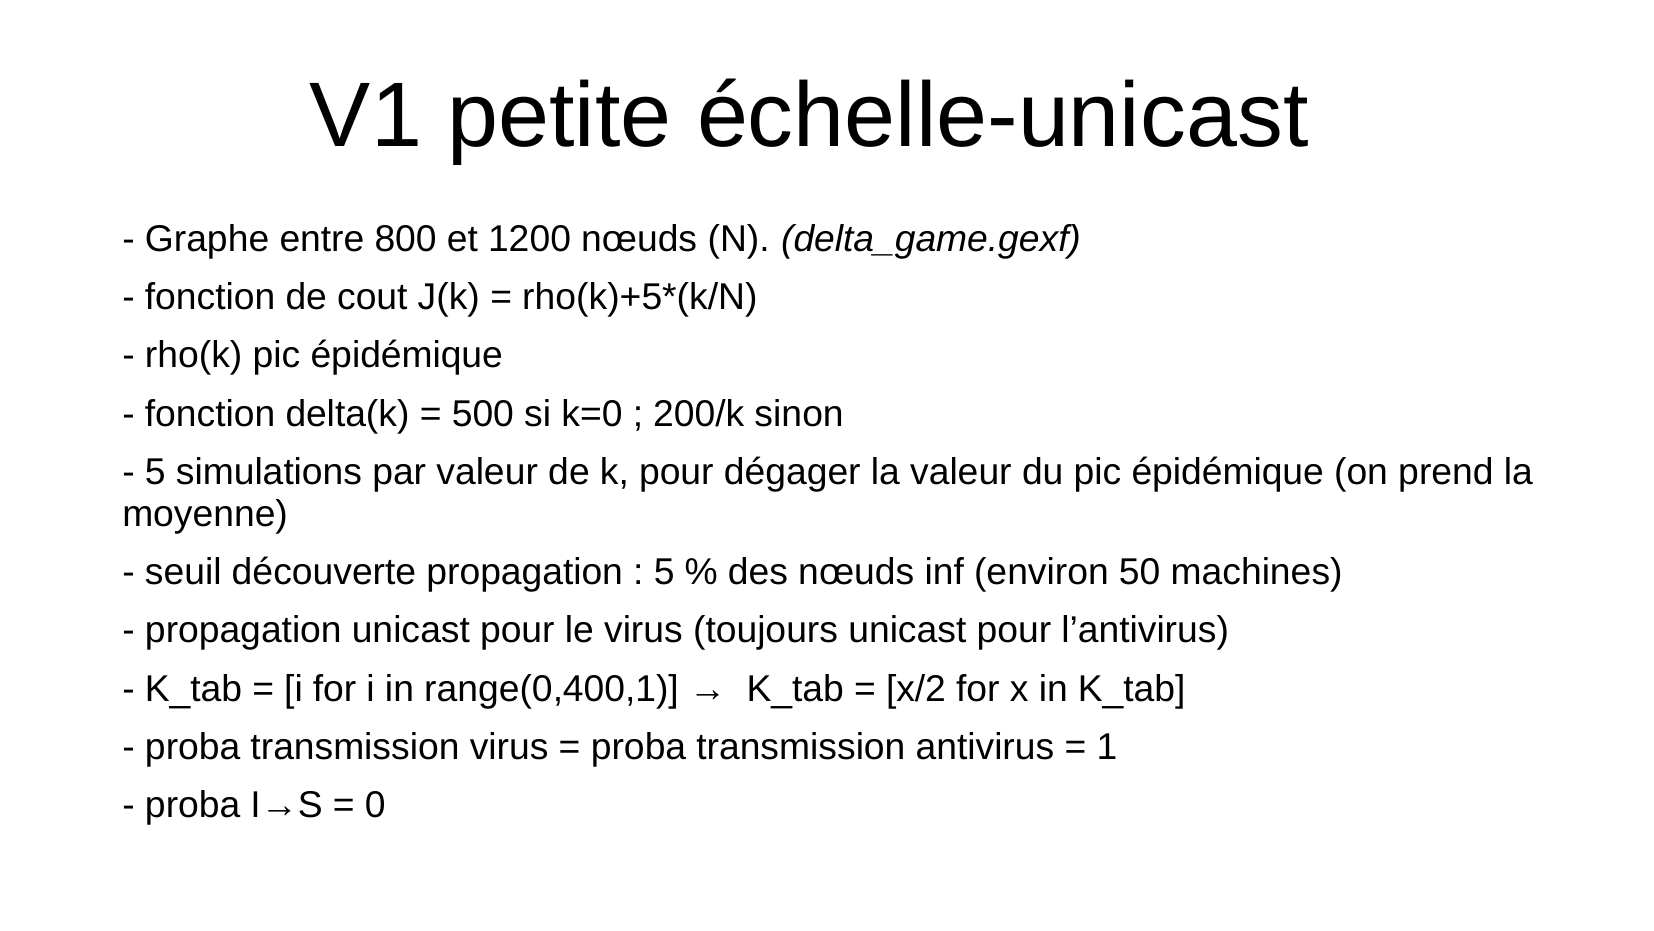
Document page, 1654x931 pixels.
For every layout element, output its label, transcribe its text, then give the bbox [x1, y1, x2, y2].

title V1 petite échelle-unicast [82, 37, 1571, 193]
list - Graphe entre 800 et 1200 nœuds (N). (delta_game.gexf) - fonction de cout J(k) = rho(k)+5*(k/N) - rho(k) pic épidémique - fonction delta(k) = 500 si k=0 ; 200/k sinon - 5 simulations par valeur de k, pour dégager la valeur du pic épidémique (on prend la moyenne) - seuil découverte propagation : 5 % des nœuds inf (environ 50 machines) - propagation unicast pour le virus (toujours unicast pour l’antivirus) - K_tab = [i for i in range(0,400,1)] → K_tab = [x/2 for x in K_tab] - proba transmission virus = proba transmission antivirus = 1 - proba I→S = 0 [82, 217, 1571, 827]
